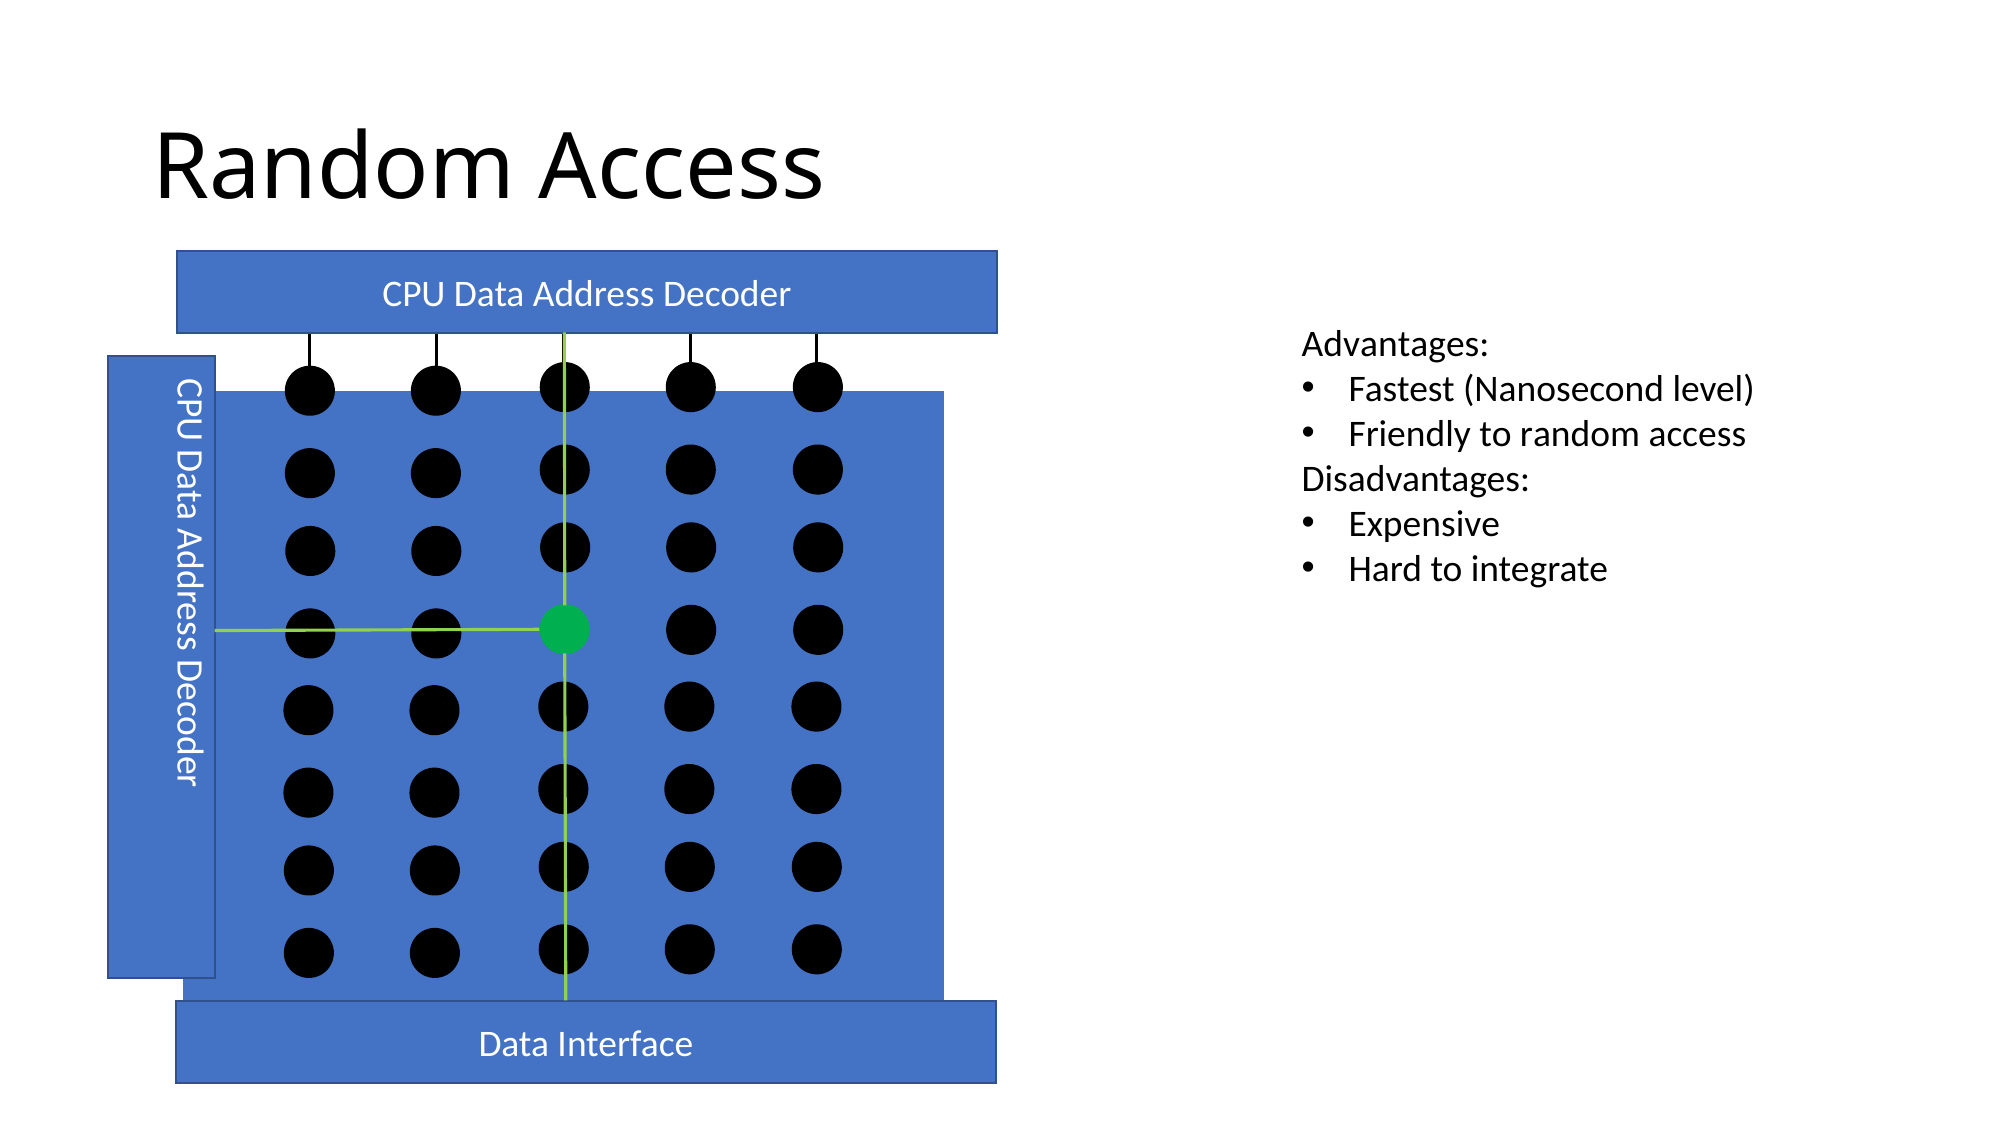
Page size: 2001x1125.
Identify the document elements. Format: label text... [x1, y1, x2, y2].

text_box CPU Data Address Decoder [146, 363, 223, 977]
text_box [284, 846, 333, 895]
text_box [794, 605, 843, 654]
text_box [540, 605, 589, 654]
table_cell [568, 947, 690, 1001]
text_box [665, 765, 714, 814]
table_cell [310, 632, 437, 709]
table_cell [437, 631, 563, 709]
text_box [665, 682, 714, 731]
table_cell [690, 947, 817, 1001]
text_box [567, 765, 588, 813]
table_cell [567, 788, 690, 868]
table_cell [223, 632, 310, 709]
table_cell [437, 868, 563, 947]
text_box [411, 366, 460, 415]
table_cell [817, 947, 944, 1001]
table_cell [223, 868, 310, 947]
table_cell [817, 550, 944, 629]
table_cell [690, 709, 817, 788]
text_box [792, 765, 841, 814]
text_box [410, 768, 459, 817]
text_box [412, 632, 461, 658]
text_box [567, 682, 588, 731]
text_box [665, 925, 714, 974]
text_box [667, 523, 716, 572]
table_cell [437, 550, 563, 628]
text_box [567, 523, 590, 572]
table_cell [310, 947, 437, 1001]
table_header [690, 391, 817, 470]
table_cell [437, 470, 563, 550]
text_box [412, 609, 460, 628]
text_box [665, 842, 714, 891]
table_cell [567, 470, 690, 550]
table_cell [690, 629, 817, 709]
text_box [793, 363, 842, 412]
text_box [566, 363, 589, 411]
text_box [410, 846, 459, 895]
text_box [412, 527, 461, 575]
table_cell [690, 868, 817, 947]
text_box [792, 925, 841, 974]
text_box [568, 925, 588, 973]
table_cell [223, 550, 310, 628]
table_cell [223, 788, 310, 868]
text_box [539, 765, 563, 814]
text_box [666, 363, 715, 412]
table_cell [223, 470, 310, 550]
table_cell [817, 868, 944, 947]
text_box [667, 605, 716, 654]
text_box Data Interface [176, 1001, 996, 1083]
text_box [539, 842, 563, 891]
text_box [792, 842, 841, 891]
text_box [567, 843, 588, 891]
table_cell [817, 788, 944, 868]
table_cell [567, 709, 690, 788]
text_box [540, 445, 563, 494]
text_box [286, 632, 335, 658]
table_header [310, 391, 437, 470]
table_cell [817, 470, 944, 550]
table_cell [817, 709, 944, 788]
text_box [410, 928, 459, 977]
text_box [567, 445, 589, 494]
table_cell [567, 629, 690, 709]
text_box Advantages: Fastest (Nanosecond level) Friendly to random access Disadvantages: Expensive Hard to integrate [1286, 311, 1935, 645]
text_box [539, 682, 563, 731]
table_cell [310, 788, 437, 868]
table_cell [183, 947, 310, 1001]
text_box [539, 925, 564, 974]
table_cell [437, 788, 563, 868]
table_header [223, 391, 310, 470]
text_box [794, 523, 843, 572]
table_cell [437, 947, 563, 1001]
text_box [410, 686, 459, 735]
text_box [284, 928, 333, 977]
table_cell [310, 550, 437, 628]
text_box [286, 609, 334, 628]
text_box [108, 356, 215, 978]
text_box [666, 445, 715, 494]
table_header [437, 391, 562, 470]
text_box [285, 366, 334, 415]
text_box [284, 686, 333, 735]
table_cell [310, 709, 437, 788]
table_header [567, 391, 690, 470]
table_cell [567, 550, 690, 629]
table_cell [310, 470, 437, 550]
text_box [792, 682, 841, 731]
text_box [285, 449, 334, 498]
text_box [793, 445, 842, 494]
table_header [817, 391, 944, 470]
table_cell [437, 709, 563, 788]
table_cell [817, 629, 944, 709]
text_box [286, 527, 335, 575]
table_cell [310, 868, 437, 947]
table_cell [690, 470, 817, 550]
table_cell [568, 868, 690, 947]
table_cell [690, 788, 817, 868]
text_box [541, 523, 563, 572]
table_cell [223, 709, 310, 788]
title Random Access [137, 59, 1863, 278]
text_box [540, 363, 562, 411]
text_box [411, 449, 460, 498]
text_box [284, 768, 333, 817]
table_cell [690, 550, 817, 629]
text_box CPU Data Address Decoder [177, 251, 997, 333]
